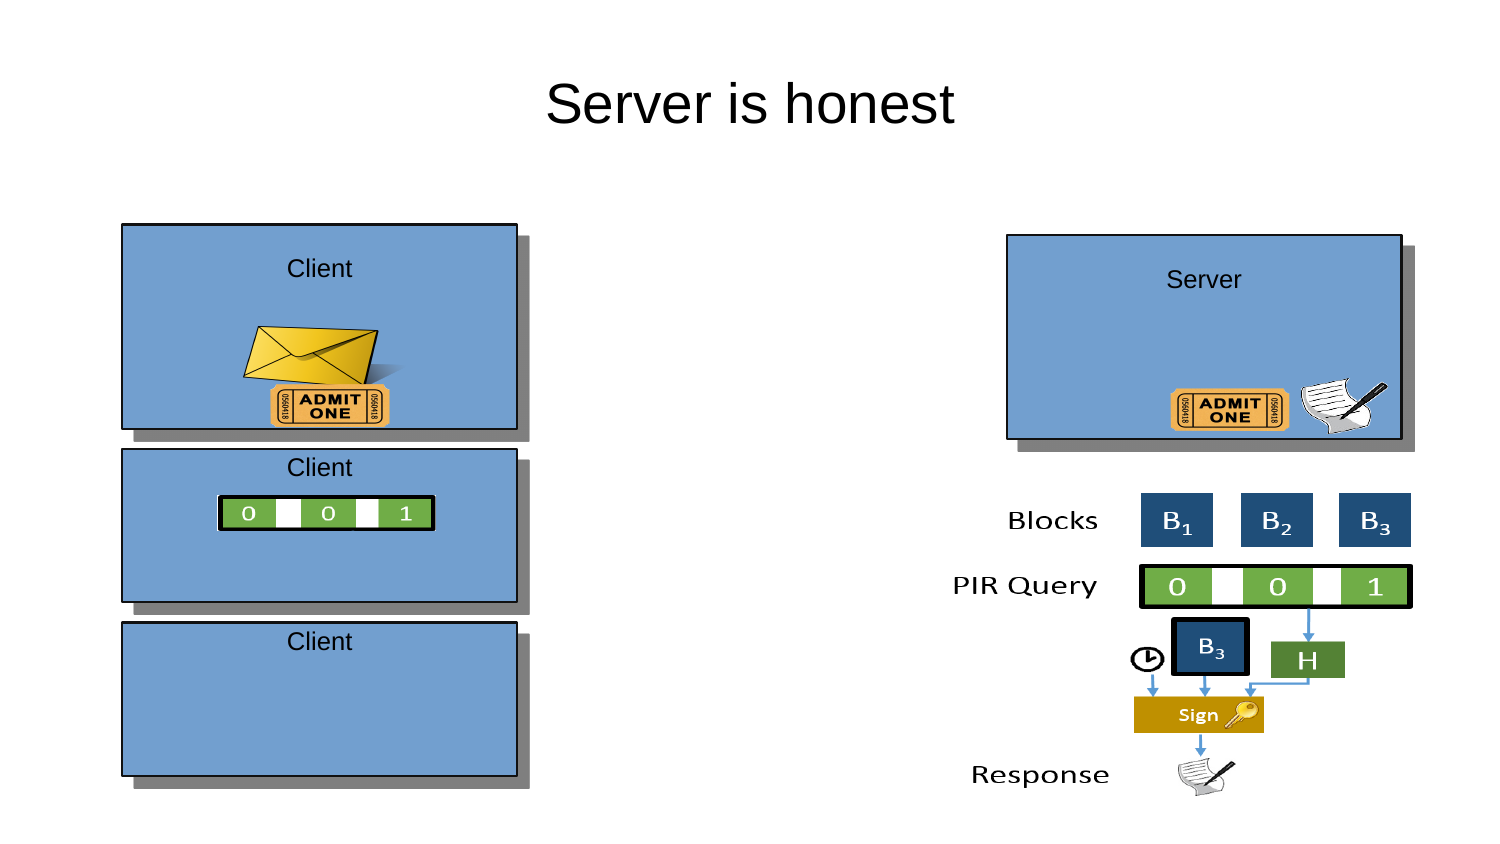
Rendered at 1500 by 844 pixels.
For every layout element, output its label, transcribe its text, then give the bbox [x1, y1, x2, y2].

picture [943, 479, 1429, 807]
text_box Client [122, 622, 518, 776]
text_box Server [1006, 234, 1402, 439]
title Server is honest [75, 33, 1425, 175]
picture [1167, 387, 1293, 434]
picture [1301, 378, 1388, 434]
picture [243, 326, 409, 430]
text_box Client [122, 224, 518, 429]
text_box Client [122, 448, 518, 603]
picture [217, 495, 436, 531]
